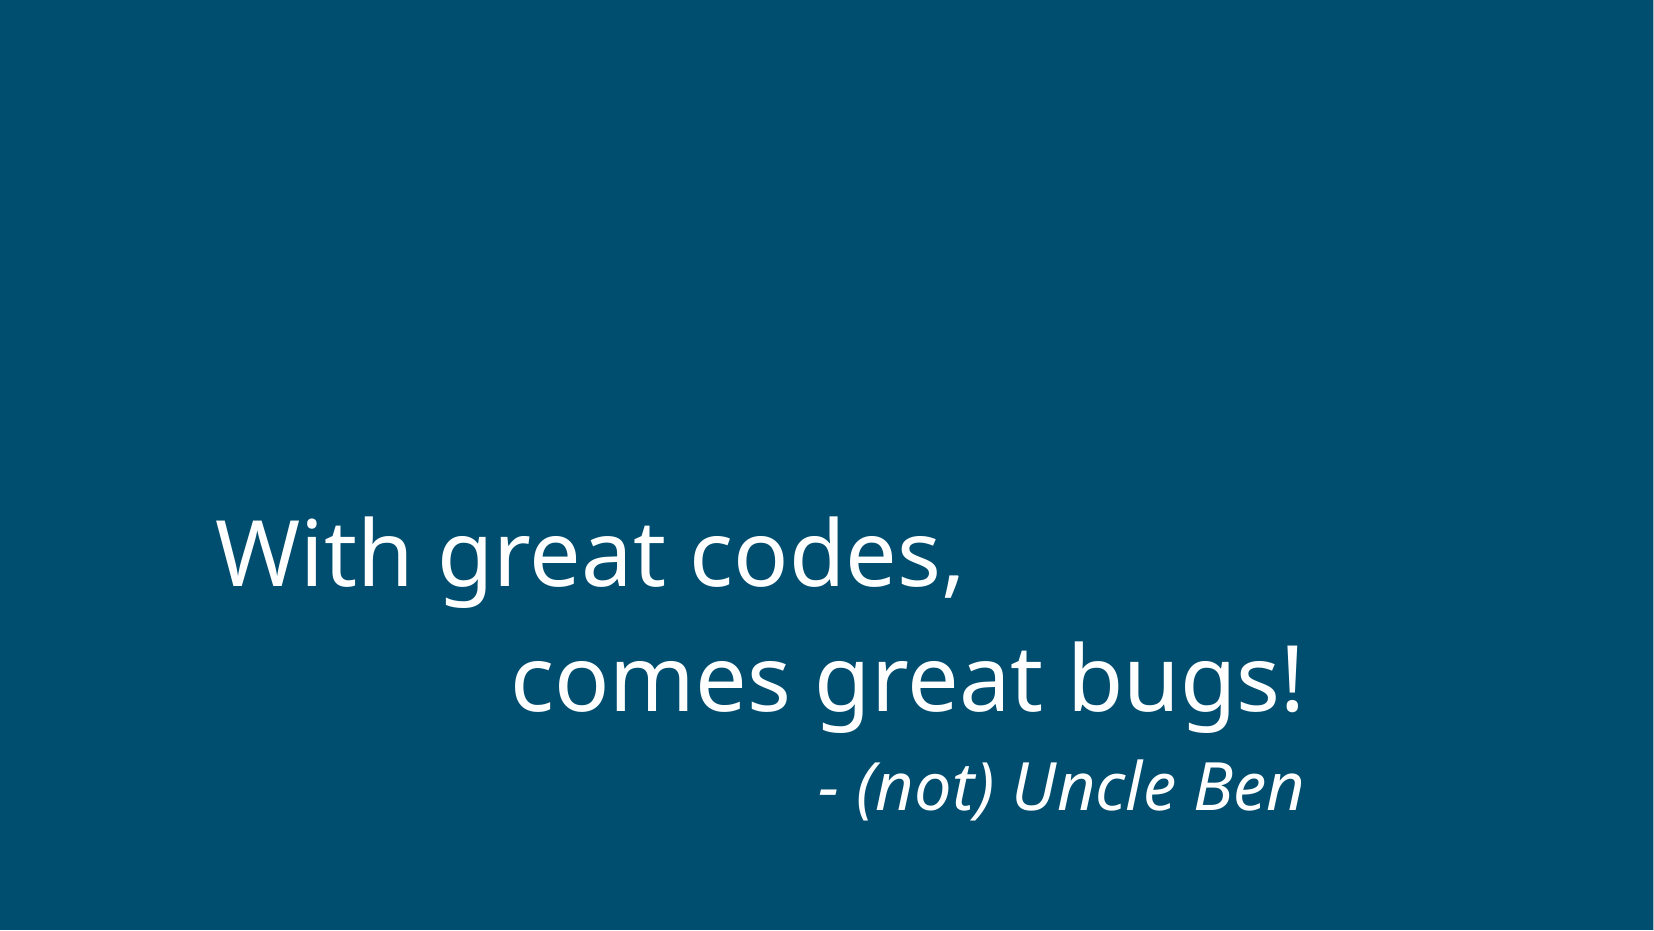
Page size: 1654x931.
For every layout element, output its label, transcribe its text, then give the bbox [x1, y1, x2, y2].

text_box With great codes, comes great bugs! - (not) Uncle Ben [200, 481, 1454, 819]
